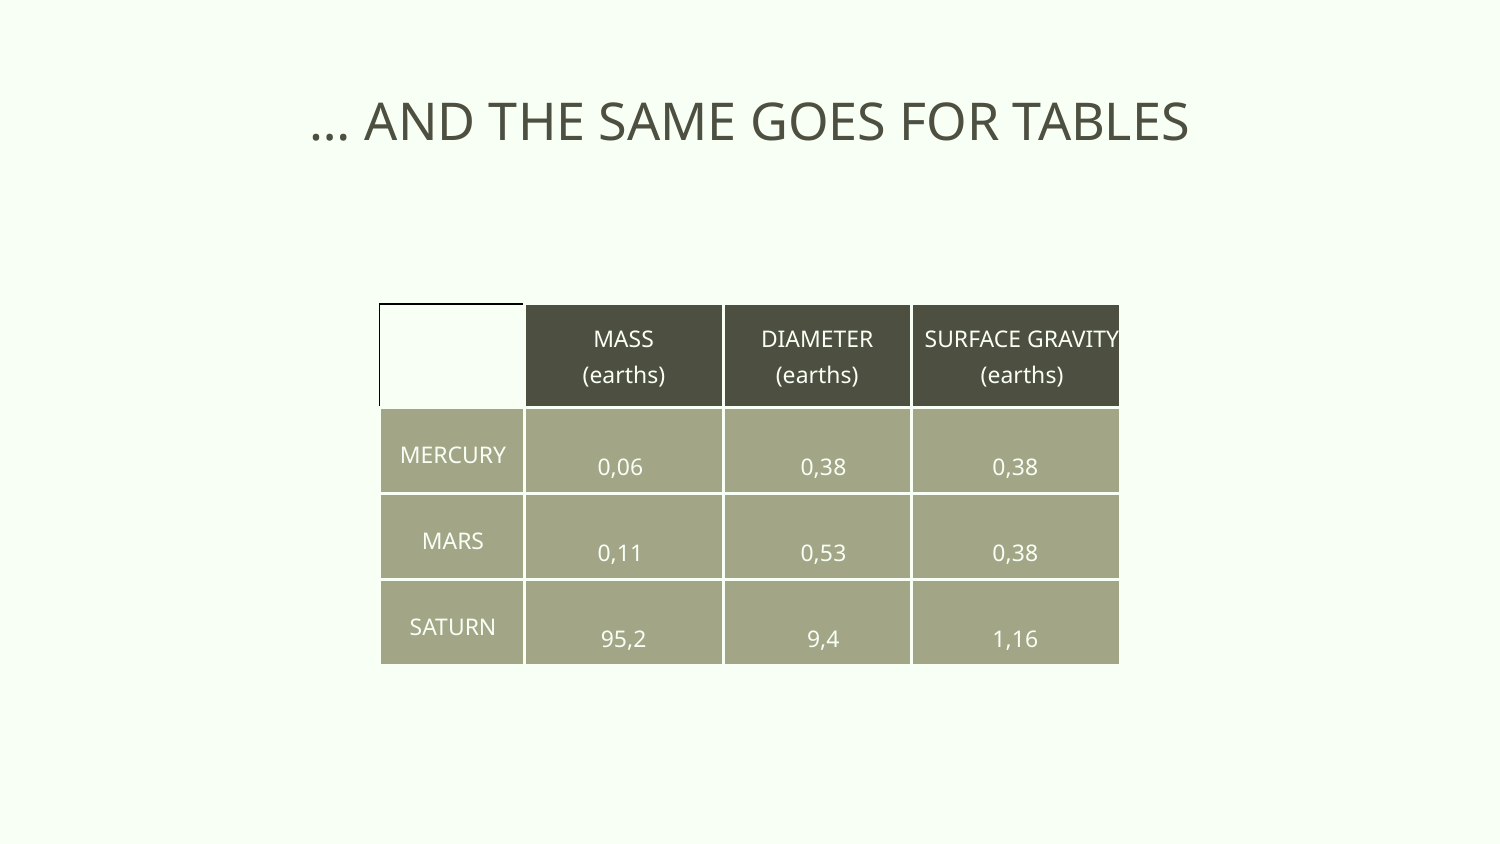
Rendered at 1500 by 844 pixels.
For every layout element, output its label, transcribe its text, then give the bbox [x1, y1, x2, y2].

table_header SURFACE GRAVITY (earths) [913, 305, 1119, 406]
table_header [380, 305, 523, 406]
table_cell 0,38 [725, 409, 910, 492]
title … AND THE SAME GOES FOR TABLES [116, 88, 1384, 238]
table_cell MERCURY [381, 409, 523, 492]
table_cell MARS [381, 495, 523, 578]
table_cell 0,06 [526, 409, 722, 492]
table_cell 0,11 [526, 495, 722, 578]
table_cell SATURN [381, 581, 523, 664]
table_cell 1,16 [913, 581, 1119, 664]
table_cell 0,38 [913, 409, 1119, 492]
table_header MASS (earths) [526, 305, 722, 406]
table_header DIAMETER (earths) [725, 305, 910, 406]
table_cell 0,38 [913, 495, 1119, 578]
table_cell 9,4 [725, 581, 910, 664]
table_cell 95,2 [526, 581, 722, 664]
table_cell 0,53 [725, 495, 910, 578]
